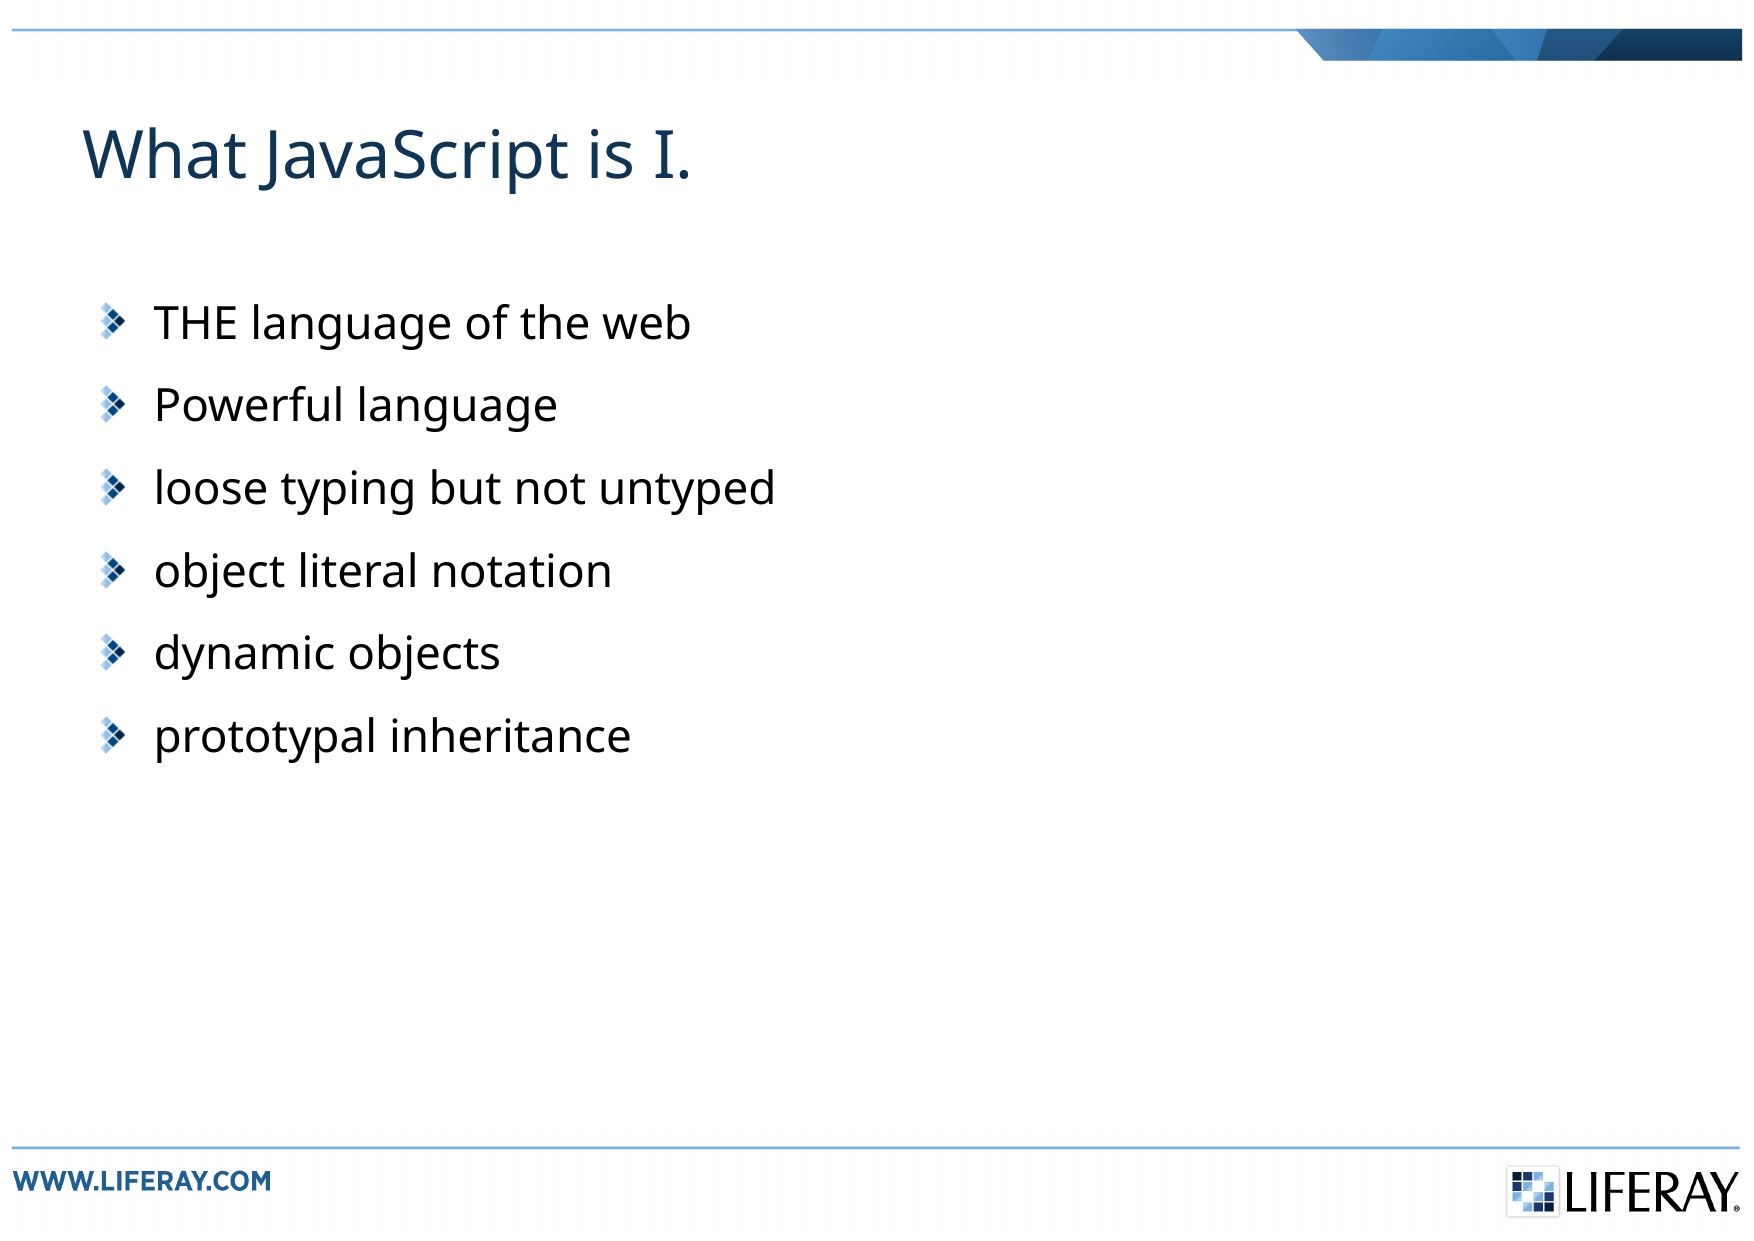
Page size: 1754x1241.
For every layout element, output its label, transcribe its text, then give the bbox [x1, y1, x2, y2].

list THE language of the web Powerful language loose typing but not untyped object literal notation dynamic objects prototypal inheritance [82, 290, 1571, 1010]
picture [12, 0, 1743, 84]
title What JavaScript is I. [82, 49, 1571, 257]
picture [10, 1124, 1741, 1234]
